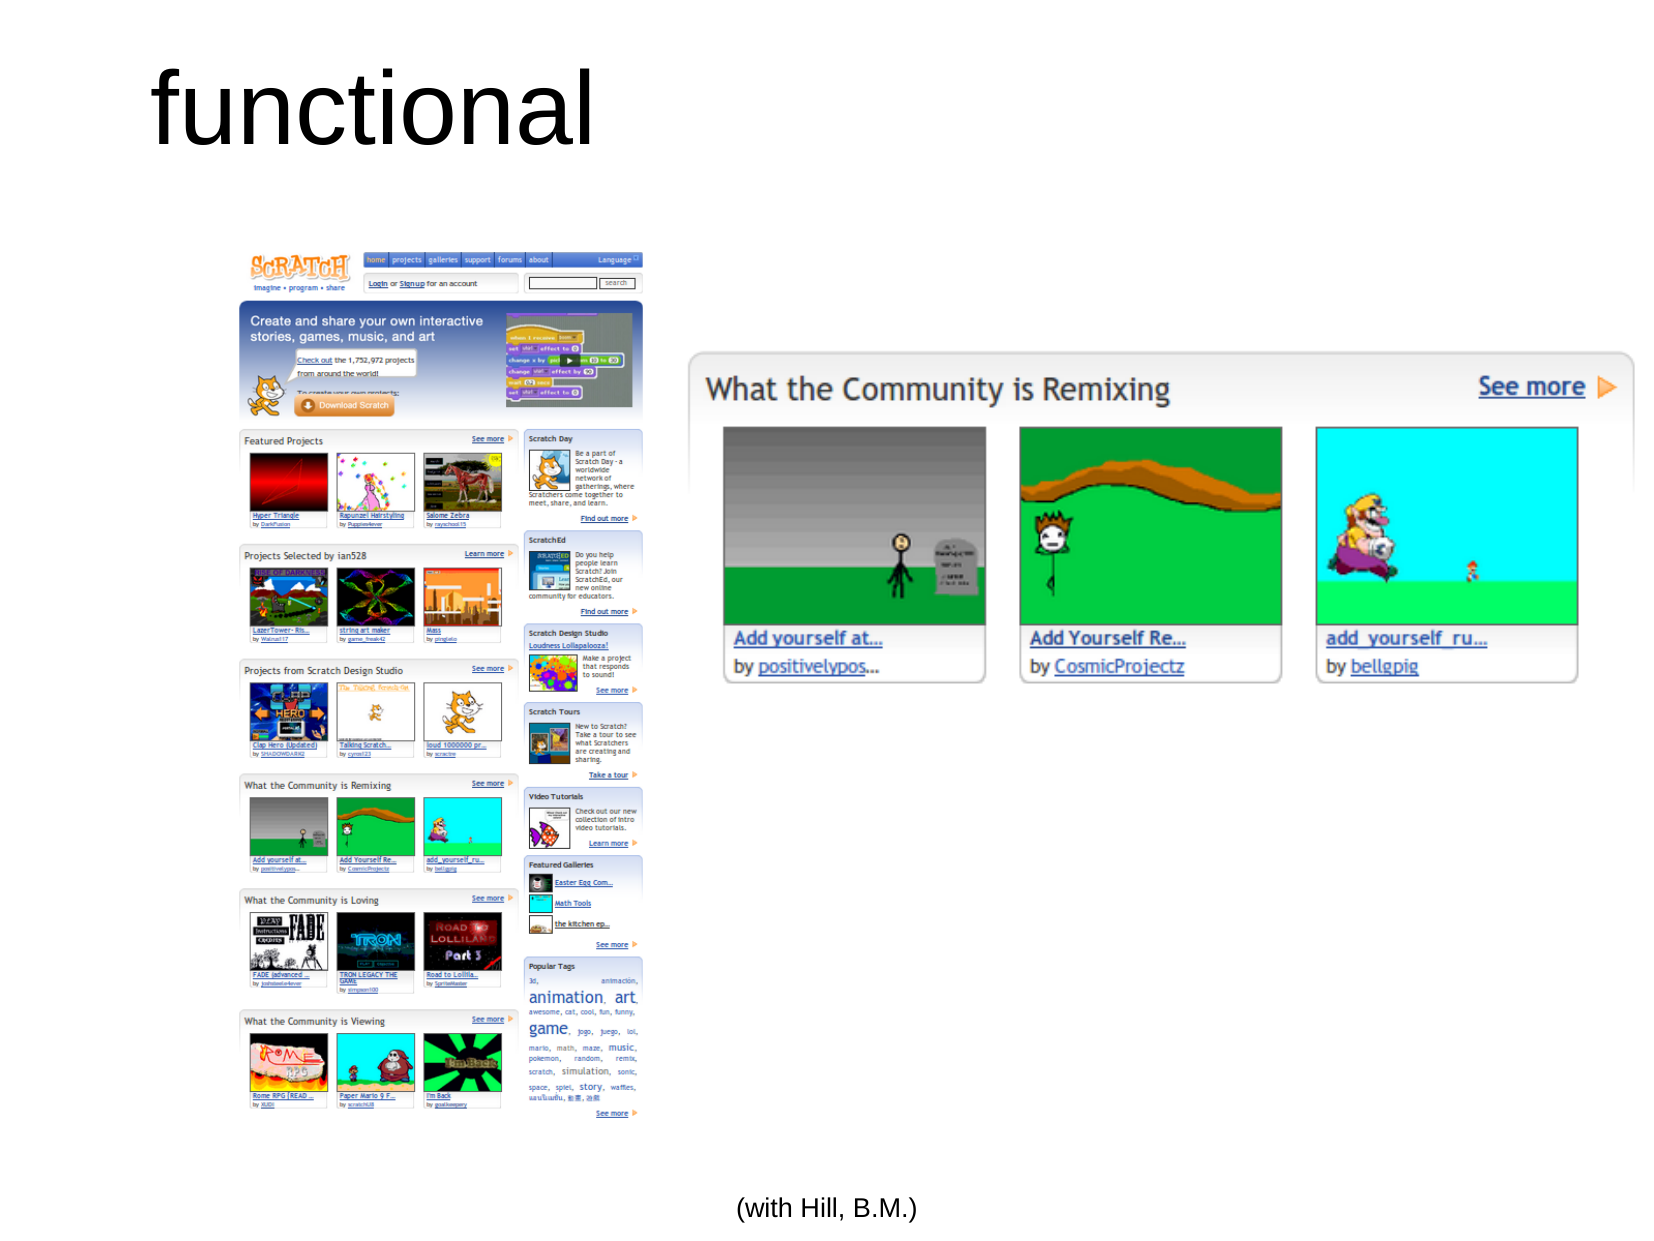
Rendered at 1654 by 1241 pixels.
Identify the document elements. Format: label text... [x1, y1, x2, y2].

picture [230, 250, 649, 1121]
text_box functional [135, 44, 1516, 176]
text_box (with Hill, B.M.) [0, 1185, 1654, 1231]
picture [685, 348, 1642, 719]
